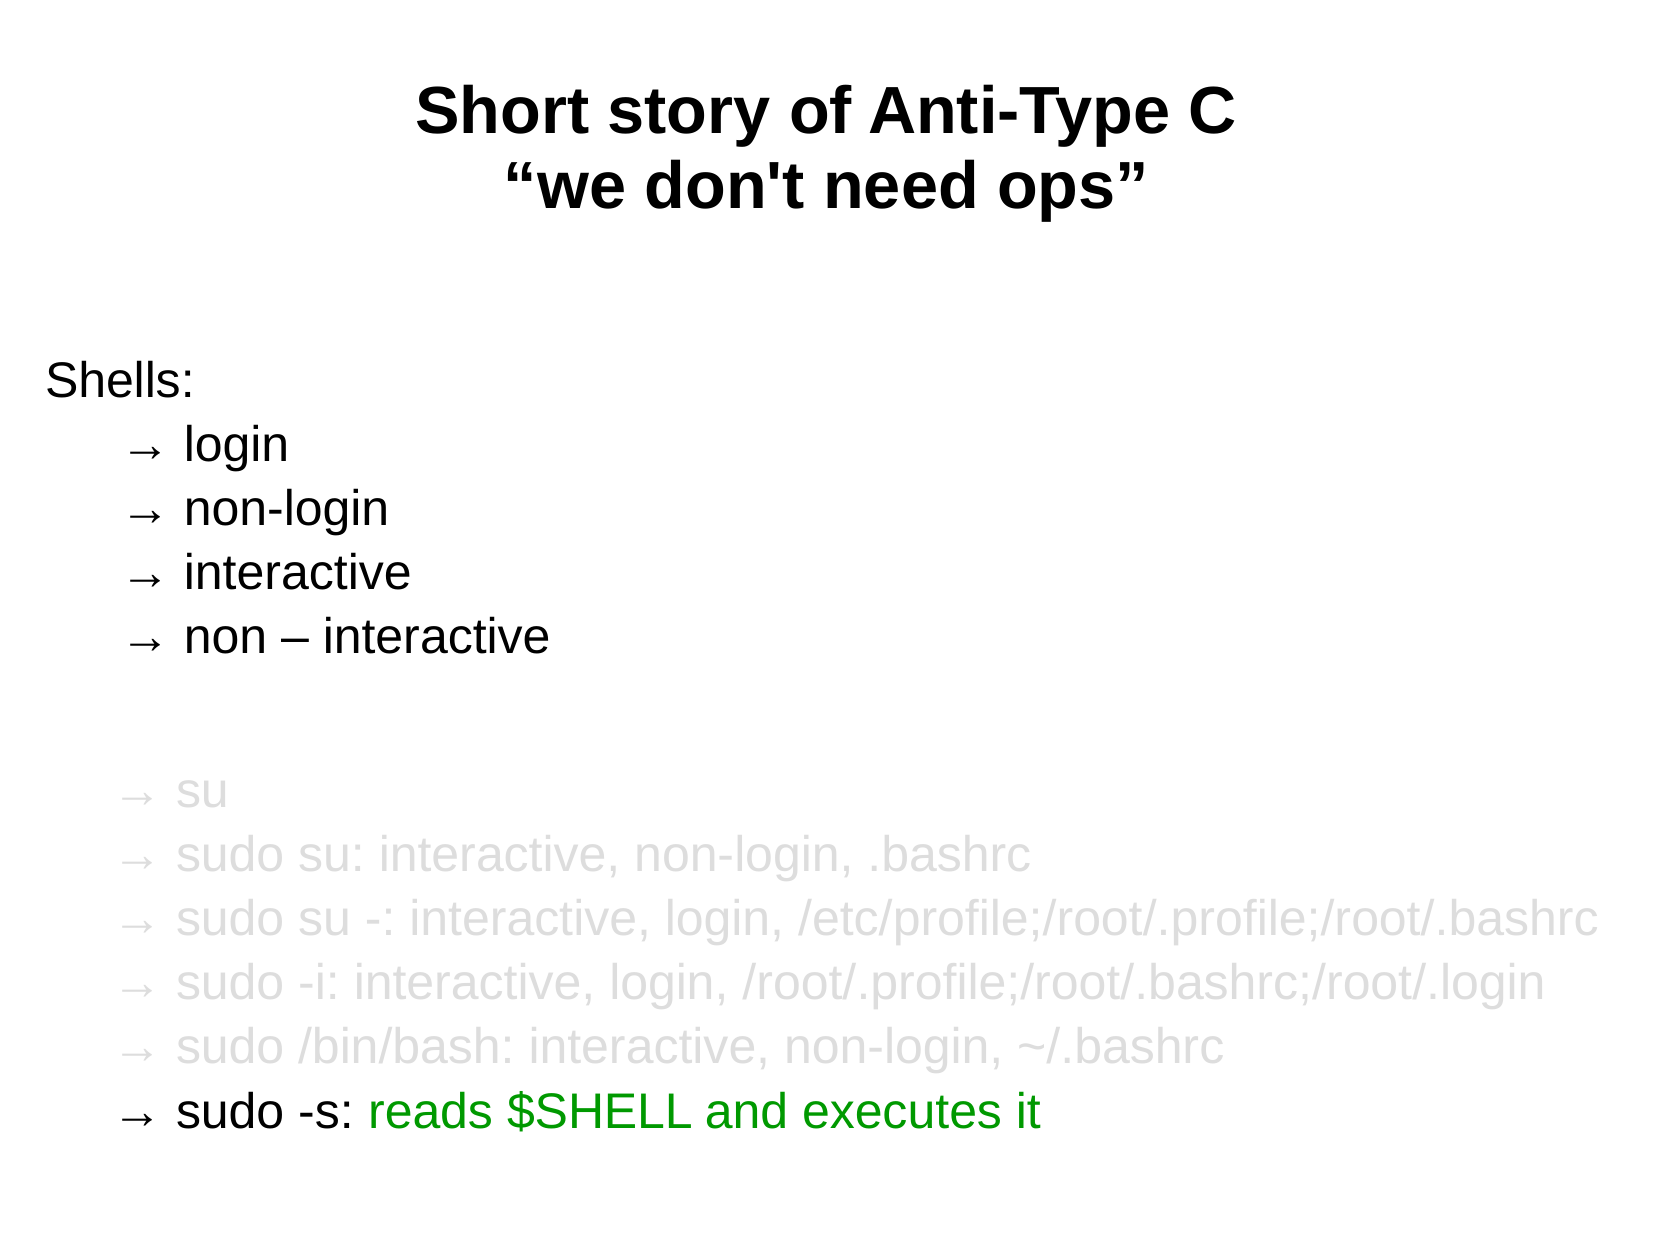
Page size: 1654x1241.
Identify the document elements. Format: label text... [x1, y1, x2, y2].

text_box → su → sudo su: interactive, non-login, .bashrc → sudo su -: interactive, login, /etc/profile;/root/.profile;/root/.bashrc → sudo -i: interactive, login, /root/.profile;/root/.bashrc;/root/.login → sudo /bin/bash: interactive, non-login, ~/.bashrc → sudo -s: reads $SHELL and executes it [97, 746, 1615, 1138]
text_box Shells: → login → non-login → interactive → non – interactive [30, 336, 1654, 856]
subtitle Short story of Anti-Type C “we don't need ops” [82, 0, 1571, 336]
